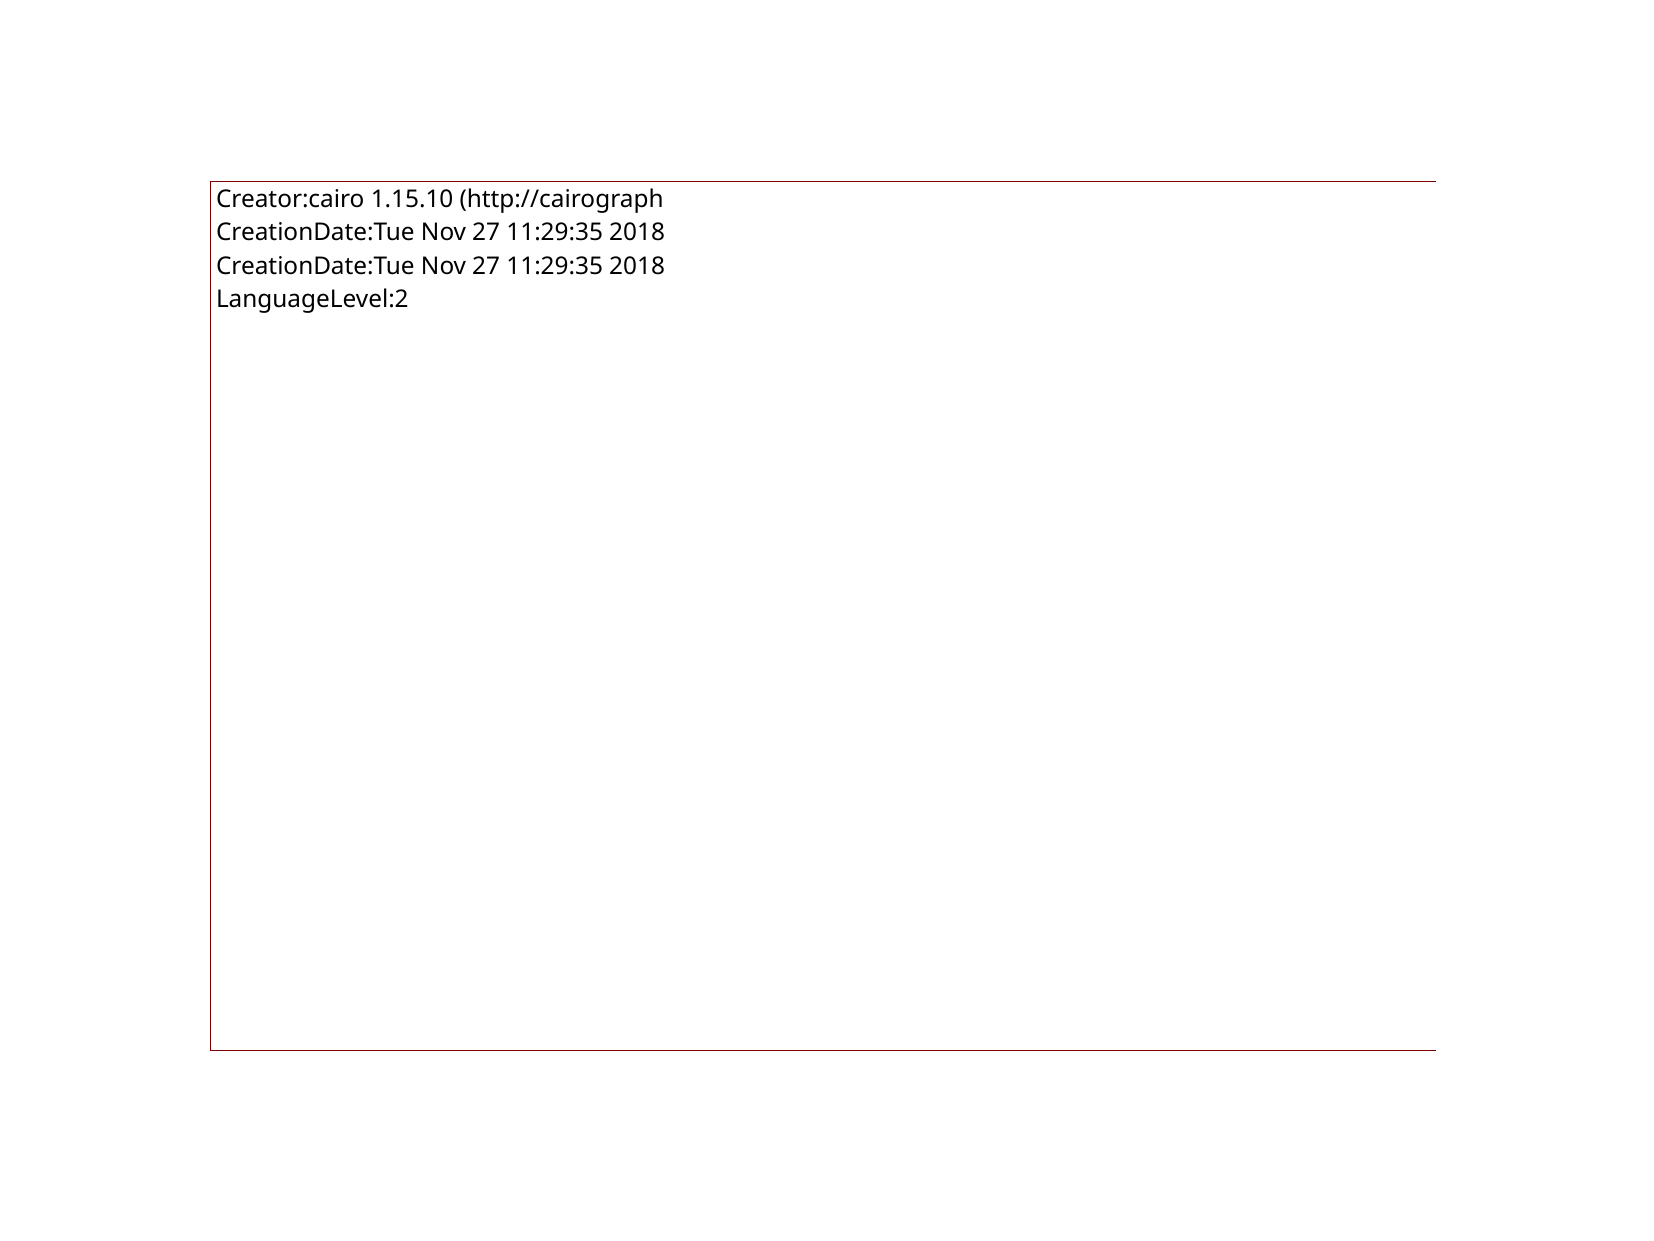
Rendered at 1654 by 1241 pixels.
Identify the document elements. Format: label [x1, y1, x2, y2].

picture [208, 180, 1436, 1051]
